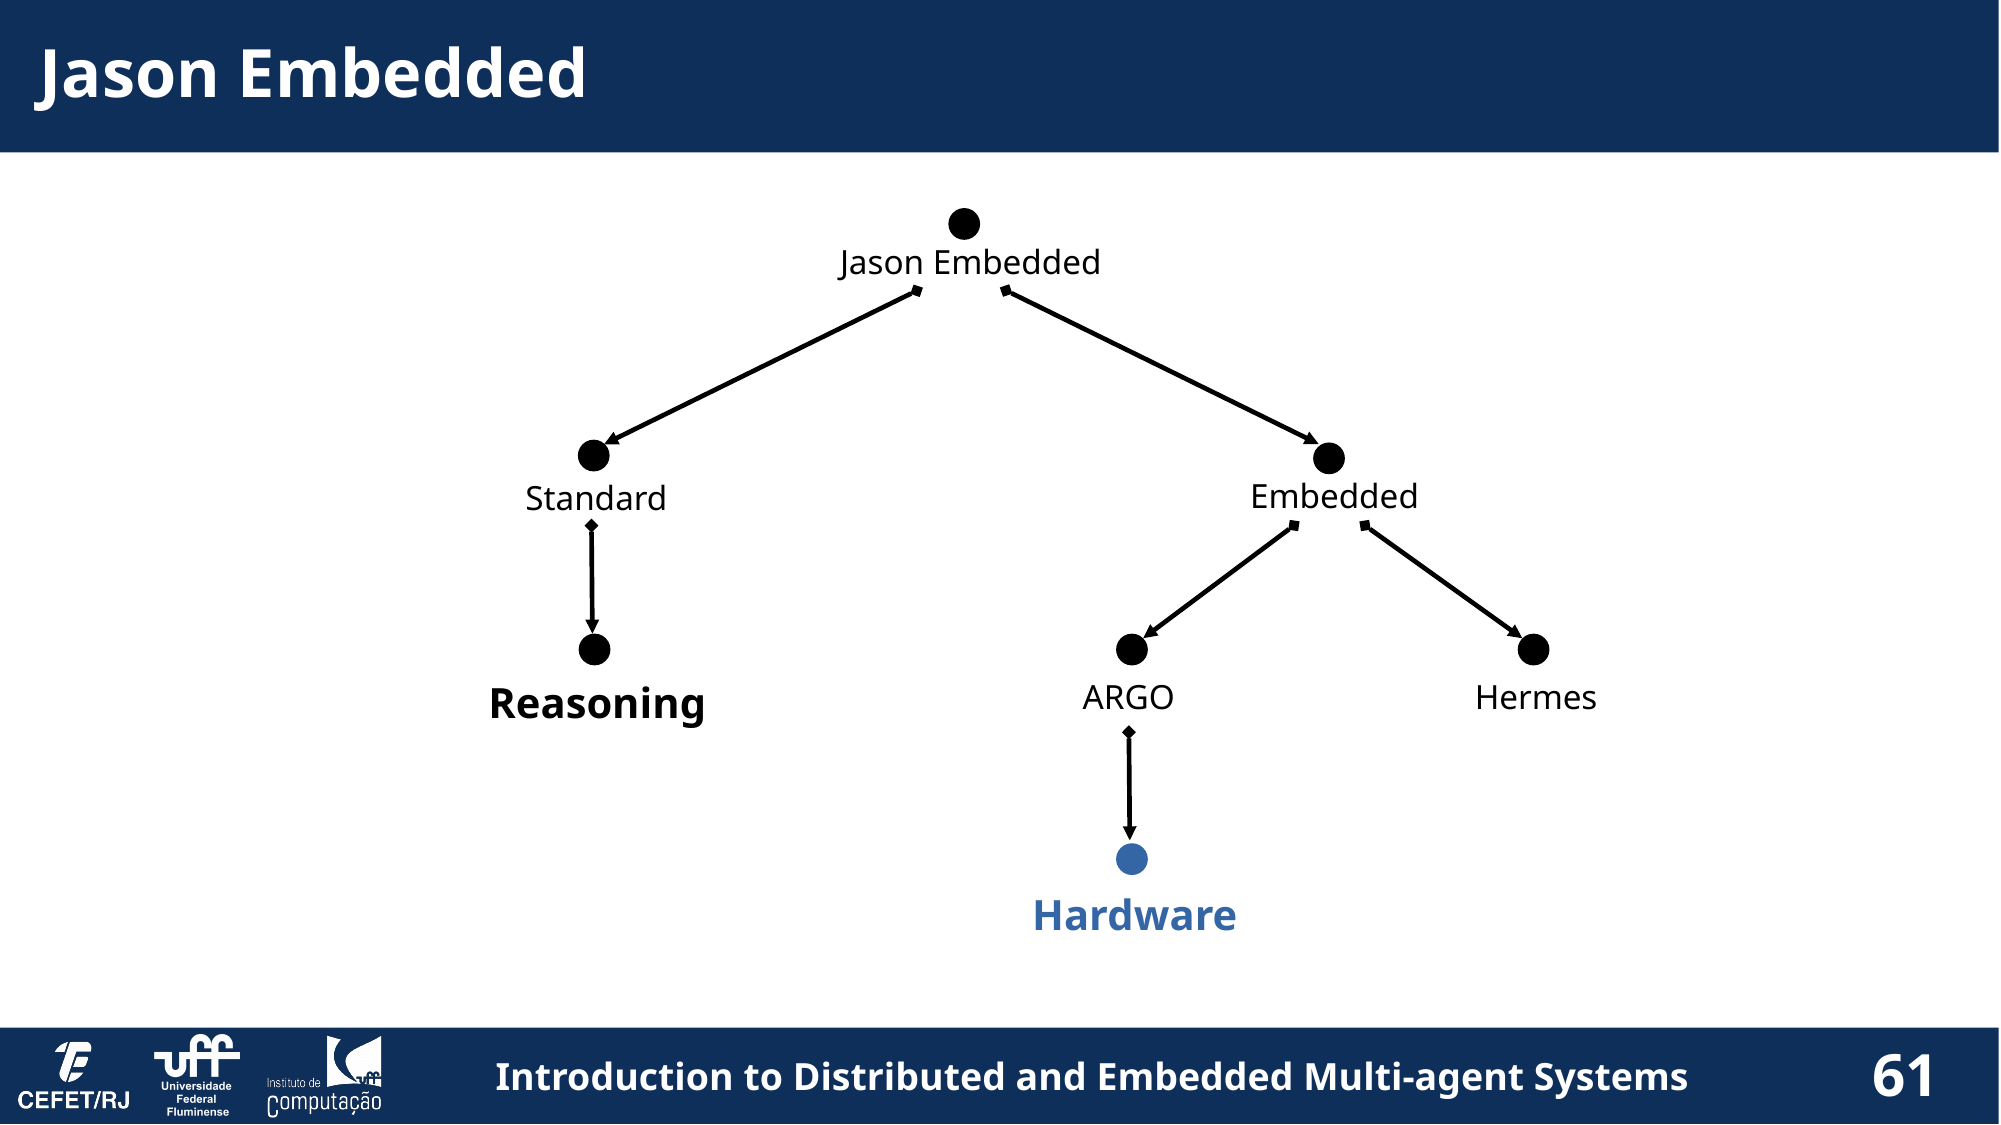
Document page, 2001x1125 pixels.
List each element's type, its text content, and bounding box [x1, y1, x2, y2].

picture [265, 1033, 383, 1118]
picture [153, 1033, 241, 1121]
text_box [577, 439, 610, 469]
picture [18, 1021, 129, 1125]
text_box Jason Embedded [825, 233, 1117, 289]
text_box Hardware [1017, 881, 1253, 947]
text_box [1116, 843, 1148, 876]
text_box Standard [510, 469, 683, 525]
text_box [1116, 633, 1148, 666]
text_box Hermes [1459, 669, 1613, 724]
text_box ARGO [1067, 669, 1190, 724]
text_box [578, 633, 611, 666]
text_box Embedded [1228, 467, 1441, 523]
text_box [948, 208, 981, 233]
text_box [1517, 633, 1550, 666]
text_box Jason Embedded [25, 23, 1999, 119]
text_box [1313, 442, 1345, 475]
text_box Reasoning [473, 669, 722, 734]
